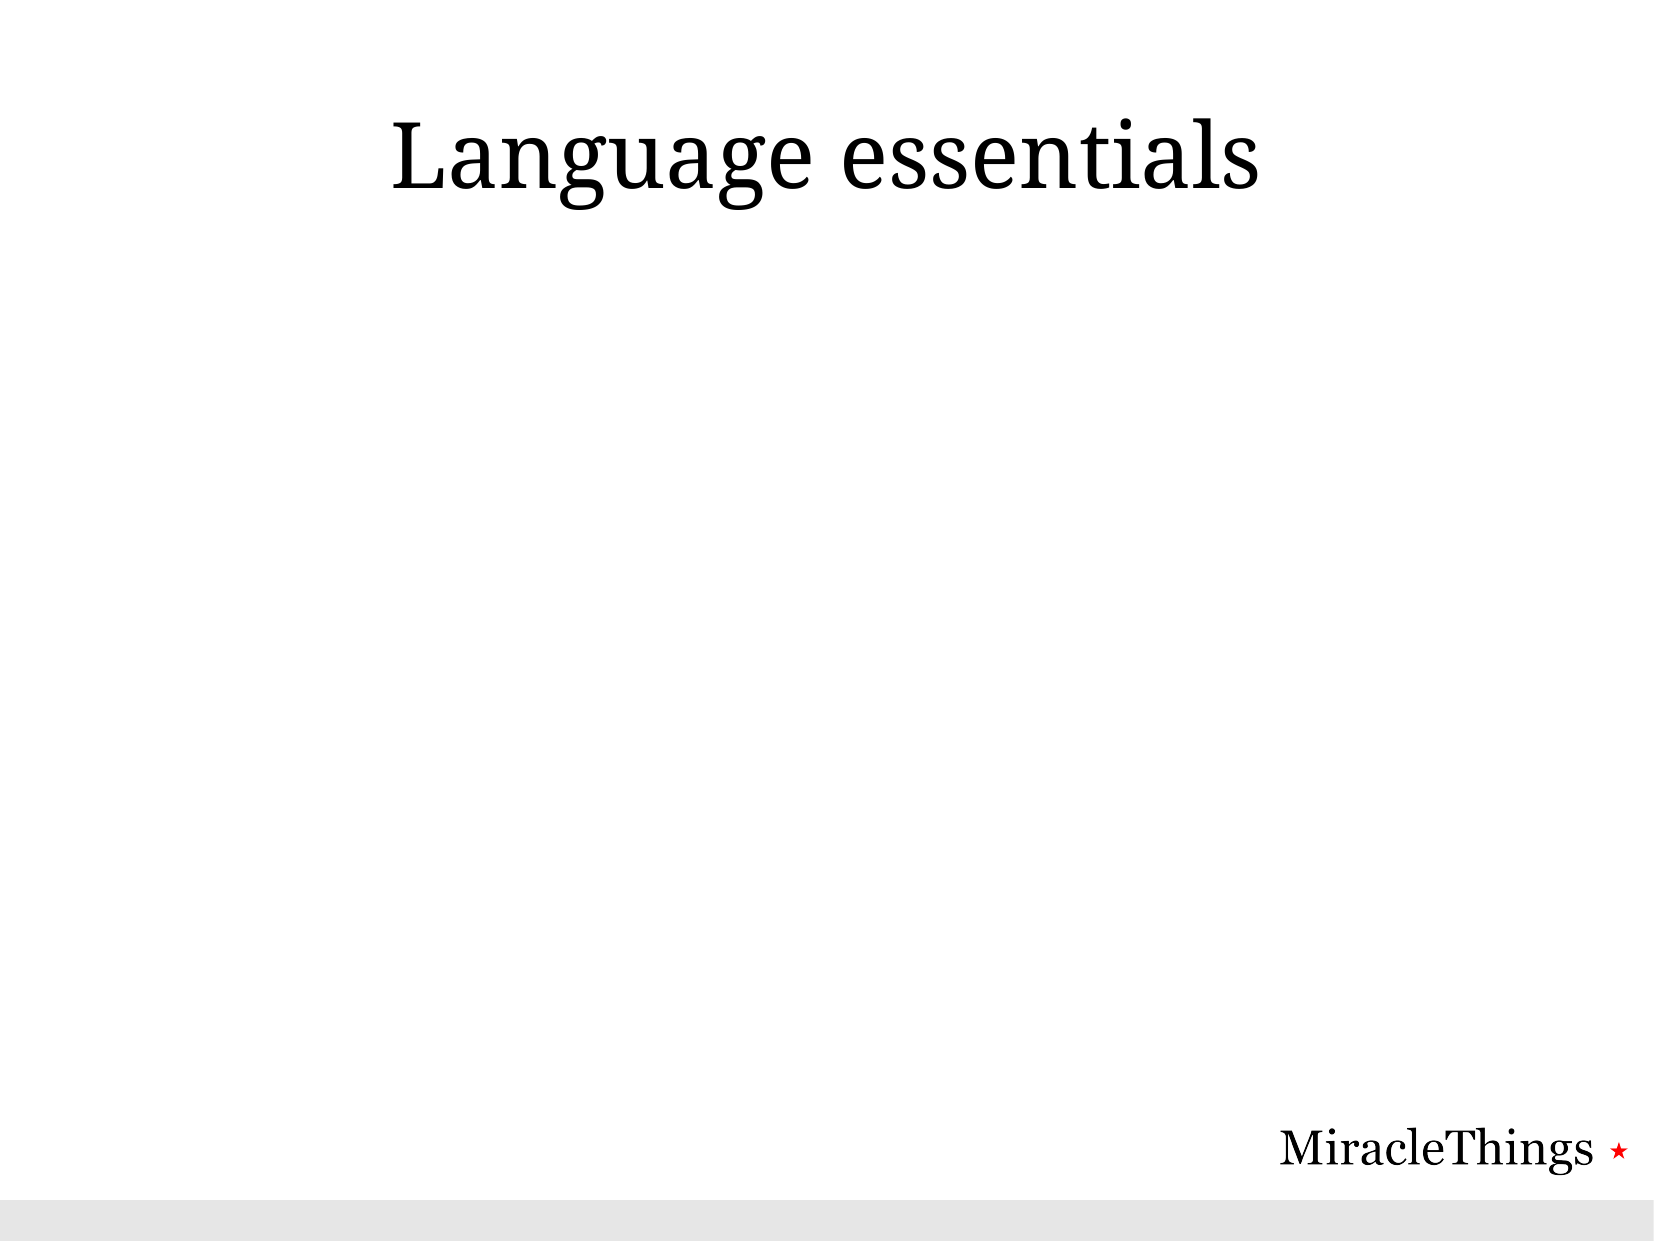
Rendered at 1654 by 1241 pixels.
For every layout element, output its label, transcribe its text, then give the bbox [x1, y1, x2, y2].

title Language essentials [82, 49, 1571, 257]
picture [1248, 1054, 1654, 1200]
